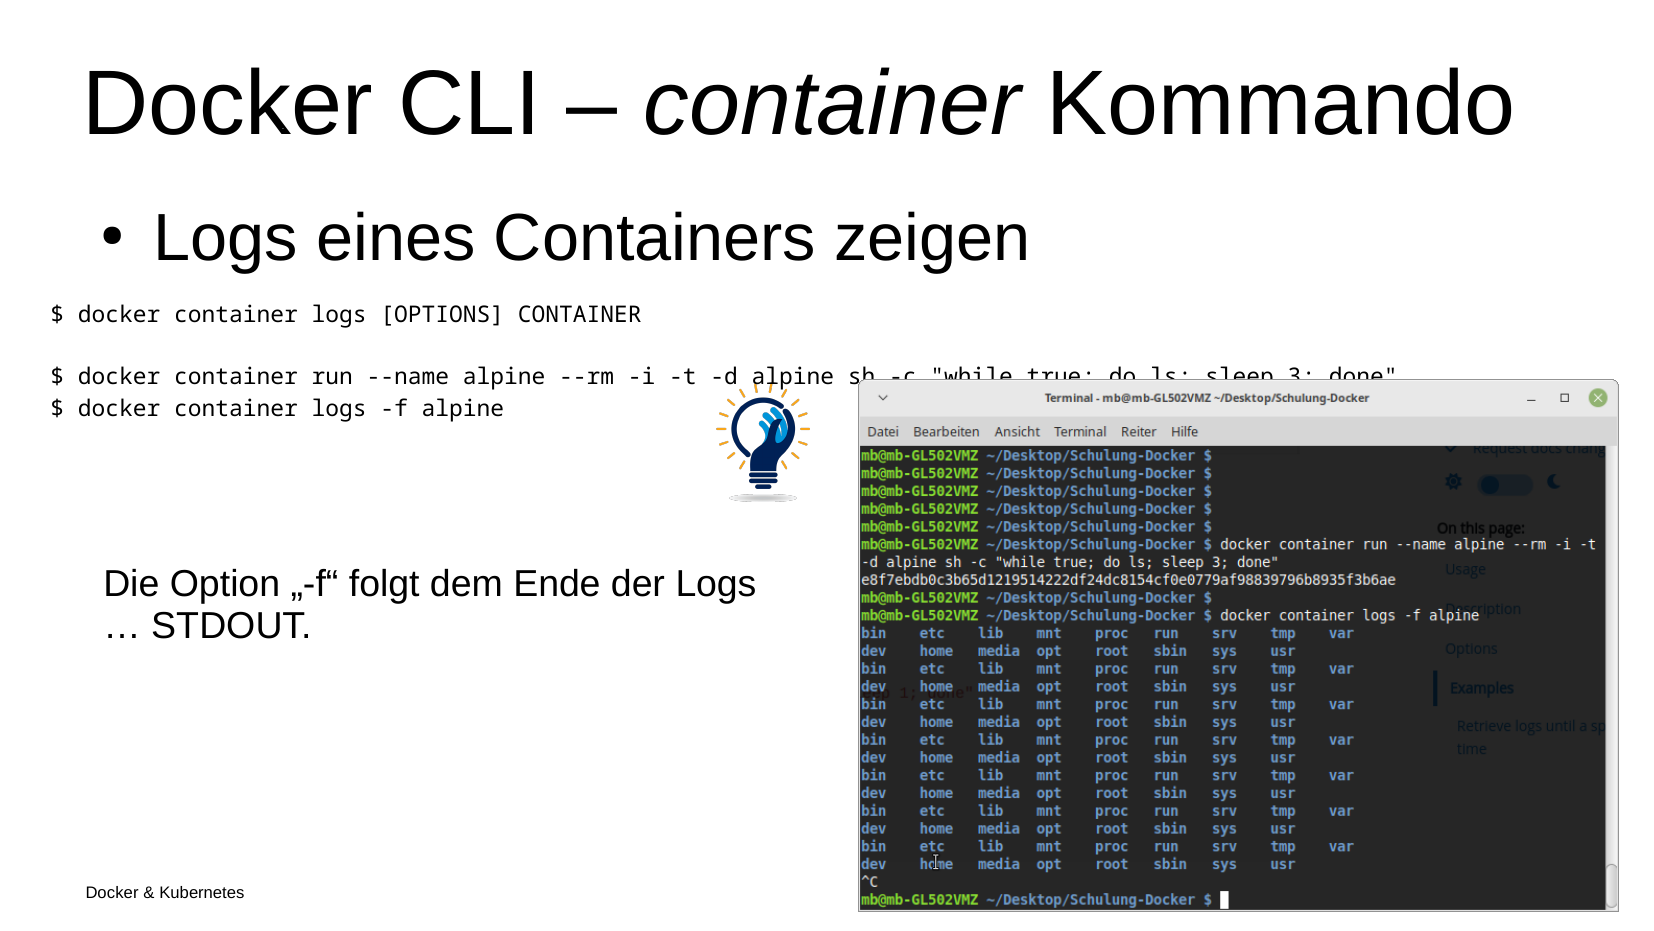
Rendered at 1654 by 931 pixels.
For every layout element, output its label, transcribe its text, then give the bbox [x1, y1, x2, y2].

text_box $ docker container logs [OPTIONS] CONTAINER $ docker container run --name alpine --rm -i -t -d alpine sh -c "while true; do ls; sleep 3; done" $ docker container logs -f alpine [35, 290, 1453, 426]
title Docker CLI – container Kommando [82, 25, 1571, 181]
list Logs eines Containers zeigen [82, 199, 1571, 378]
picture [716, 426, 810, 502]
picture [858, 379, 1619, 912]
text_box Die Option „-f“ folgt dem Ende der Logs … STDOUT. [88, 555, 780, 839]
text_box Docker & Kubernetes Dr. Matthias Boldt [70, 875, 858, 910]
